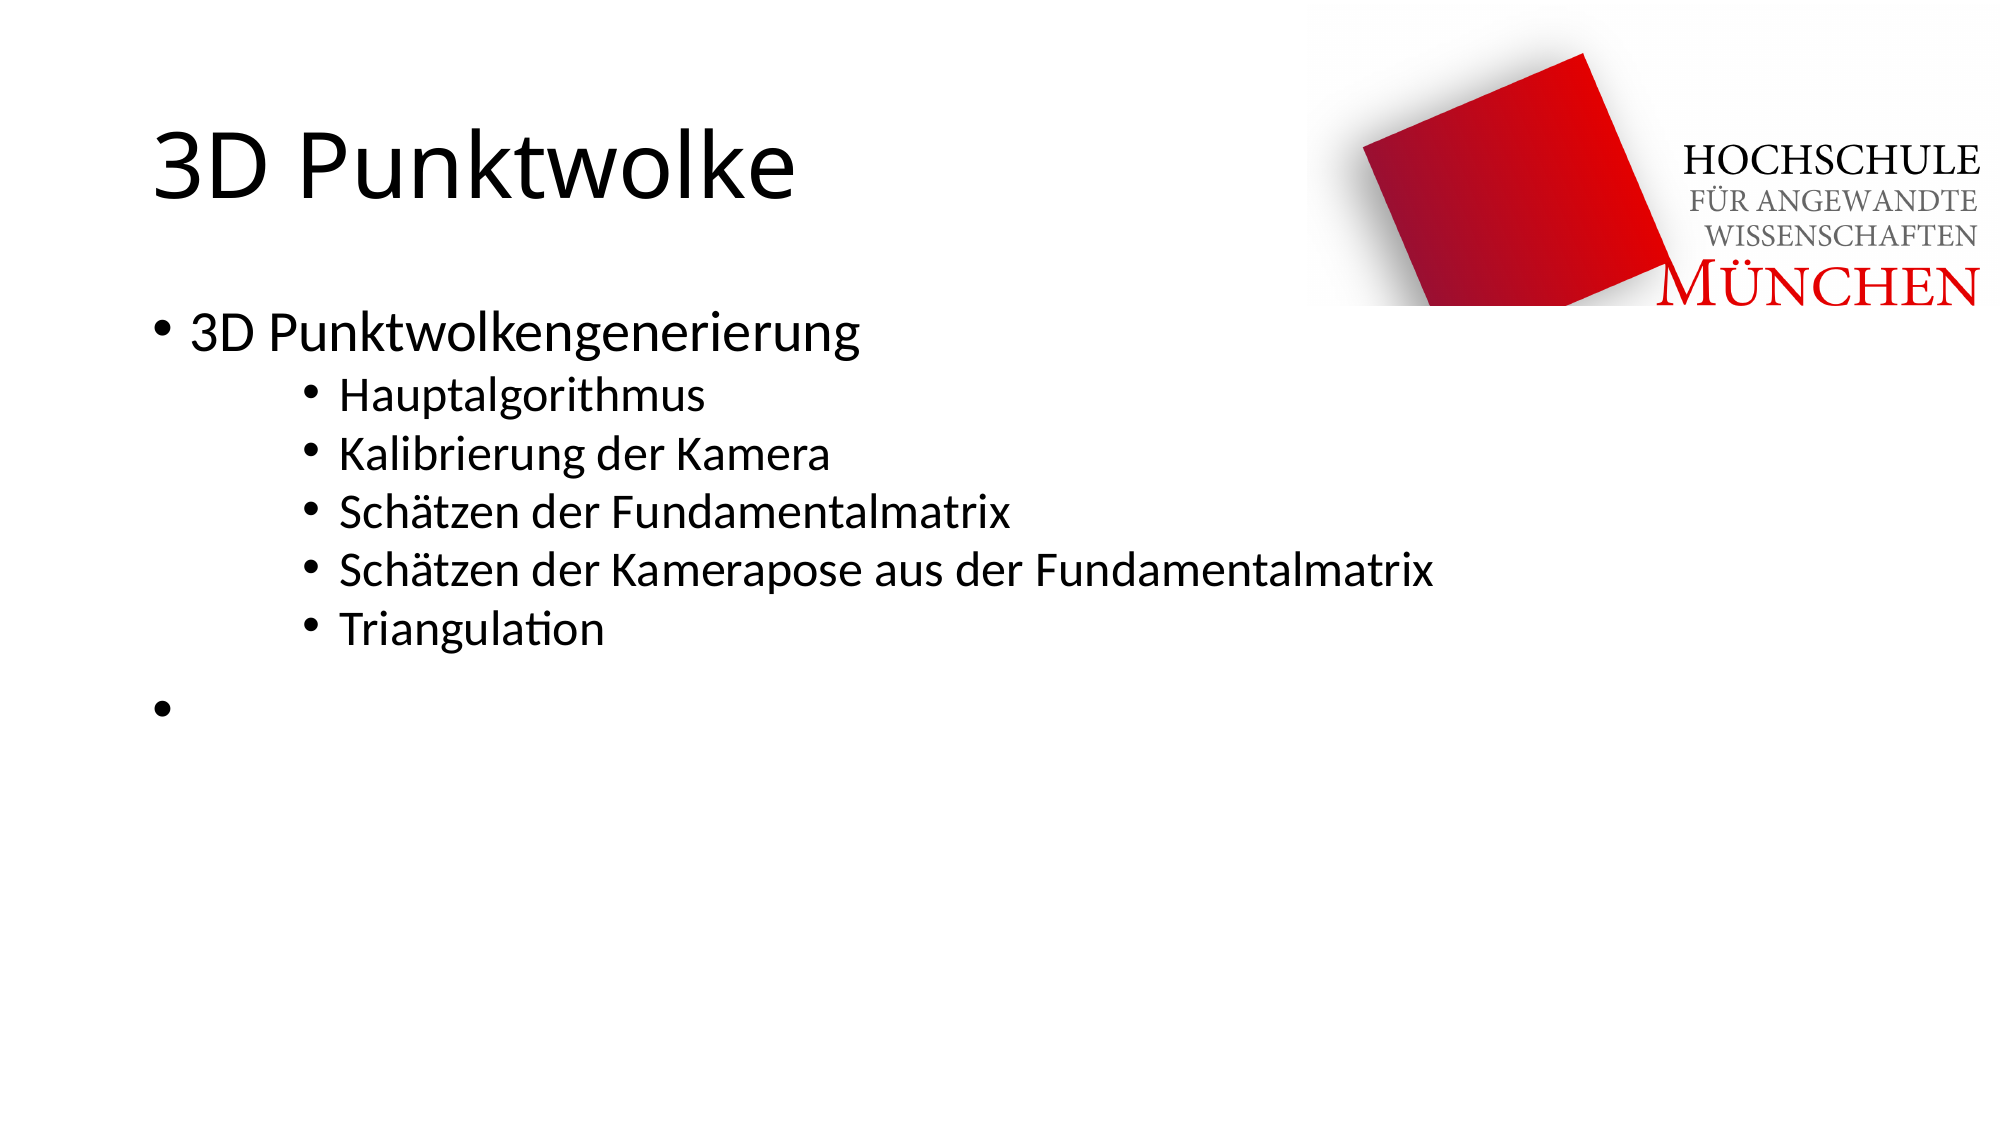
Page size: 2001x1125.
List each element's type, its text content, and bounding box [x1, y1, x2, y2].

list 3D Punktwolkengenerierung Hauptalgorithmus Kalibrierung der Kamera Schätzen der Fundamentalmatrix Schätzen der Kamerapose aus der Fundamentalmatrix Triangulation [137, 299, 1863, 1014]
title 3D Punktwolke [137, 59, 1863, 278]
